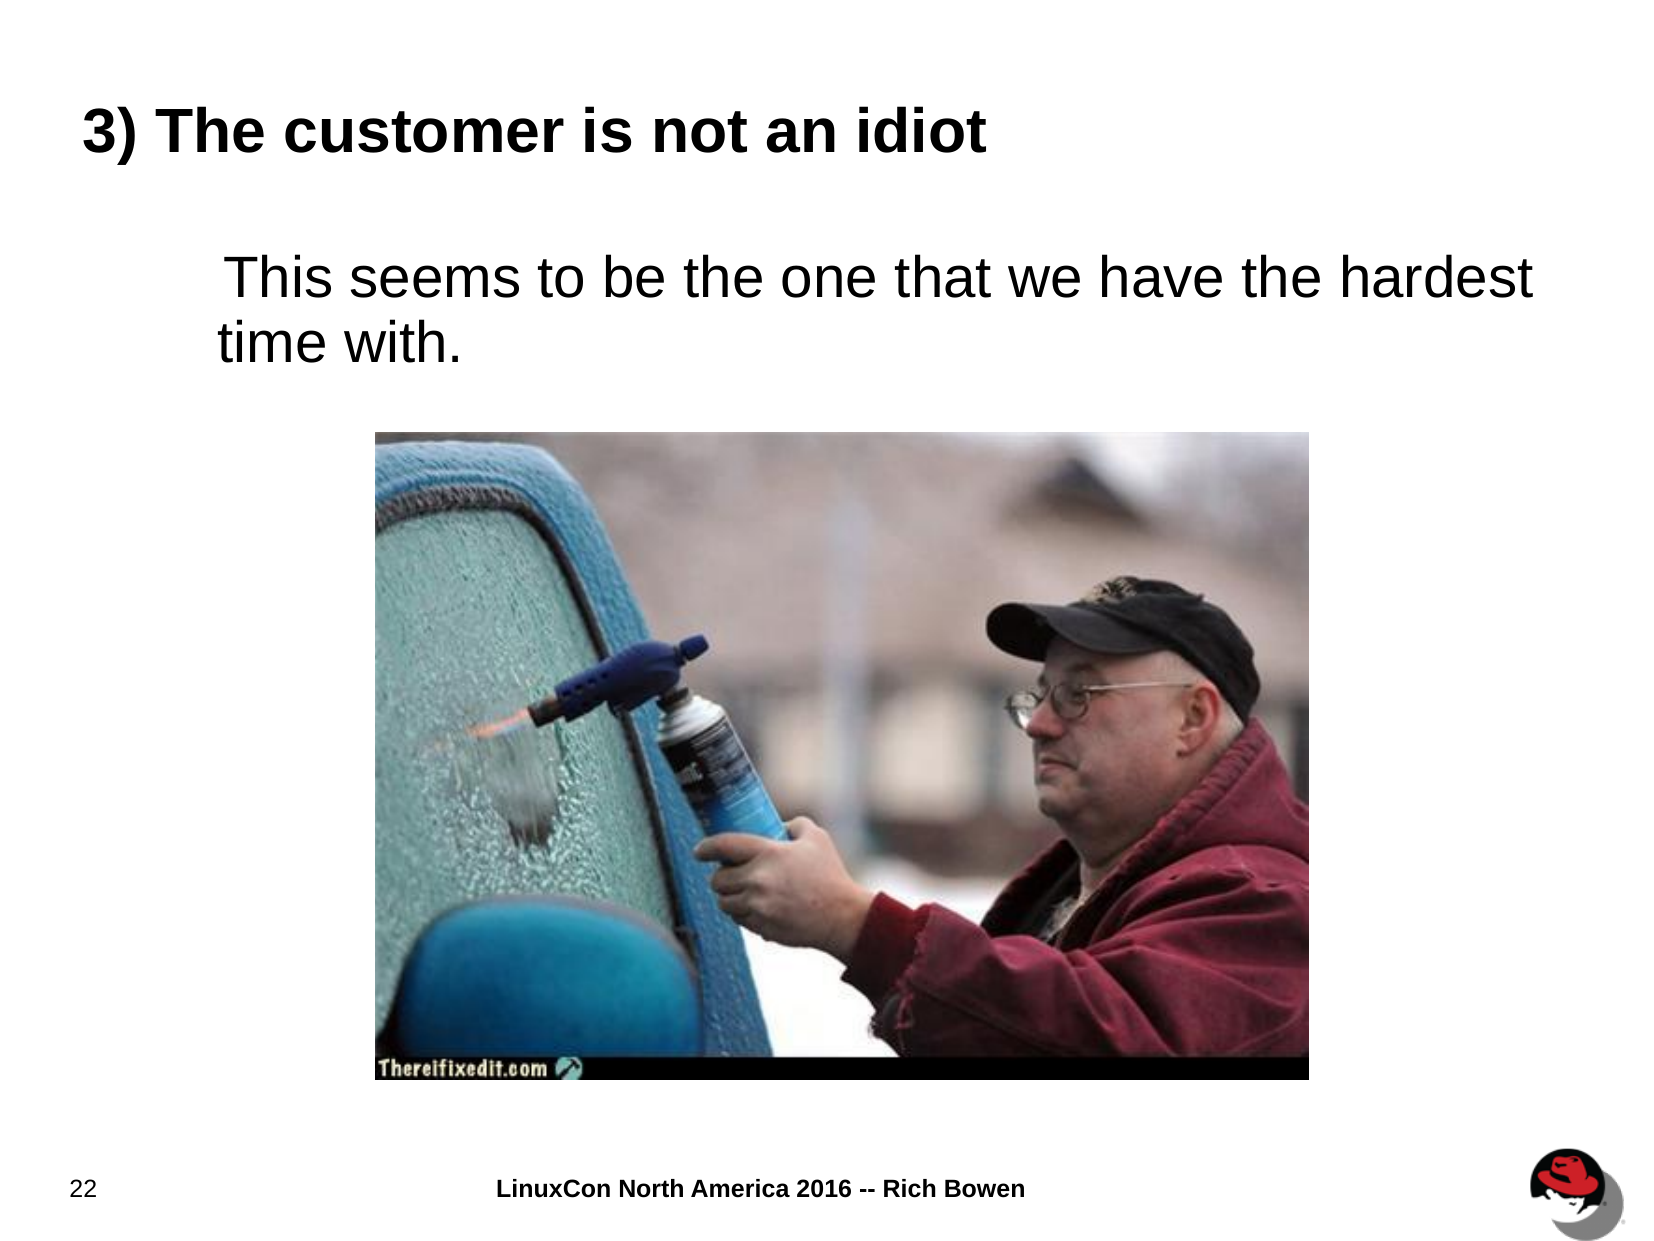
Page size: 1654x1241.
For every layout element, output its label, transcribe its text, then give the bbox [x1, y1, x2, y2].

picture [1529, 1146, 1613, 1224]
picture [375, 432, 1309, 1081]
list This seems to be the one that we have the hardest time with. [86, 244, 1576, 1039]
title 3) The customer is not an idiot [82, 37, 1571, 226]
